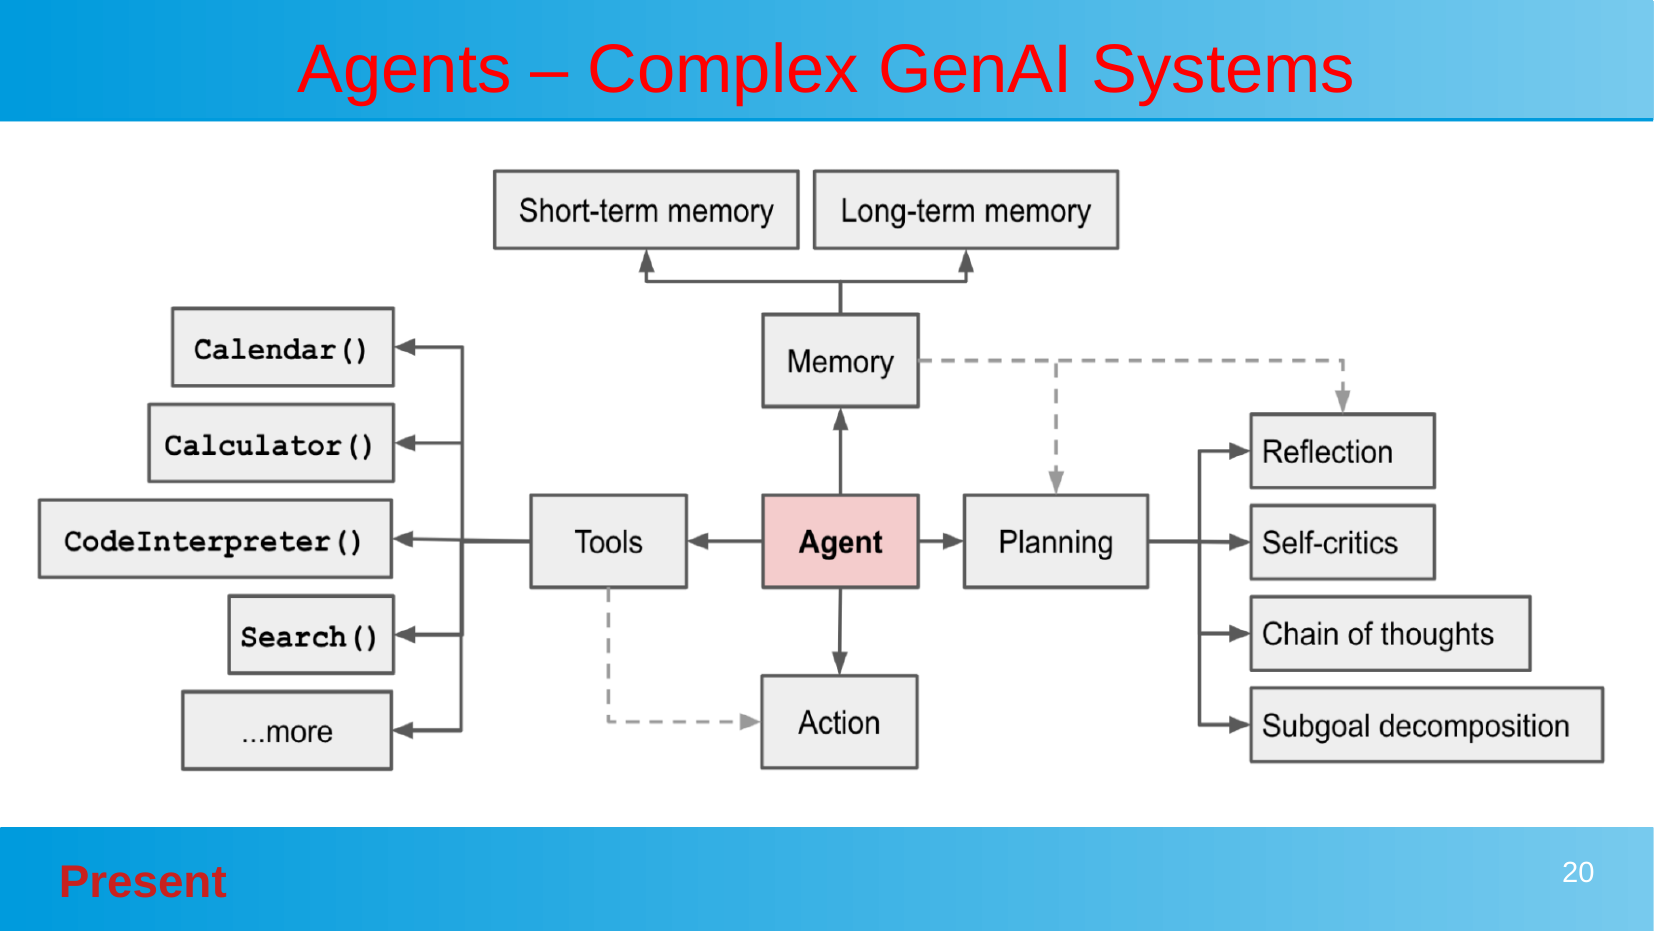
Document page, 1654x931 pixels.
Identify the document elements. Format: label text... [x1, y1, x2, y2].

title Agents – Complex GenAI Systems [59, 29, 1595, 108]
picture [33, 138, 1615, 826]
